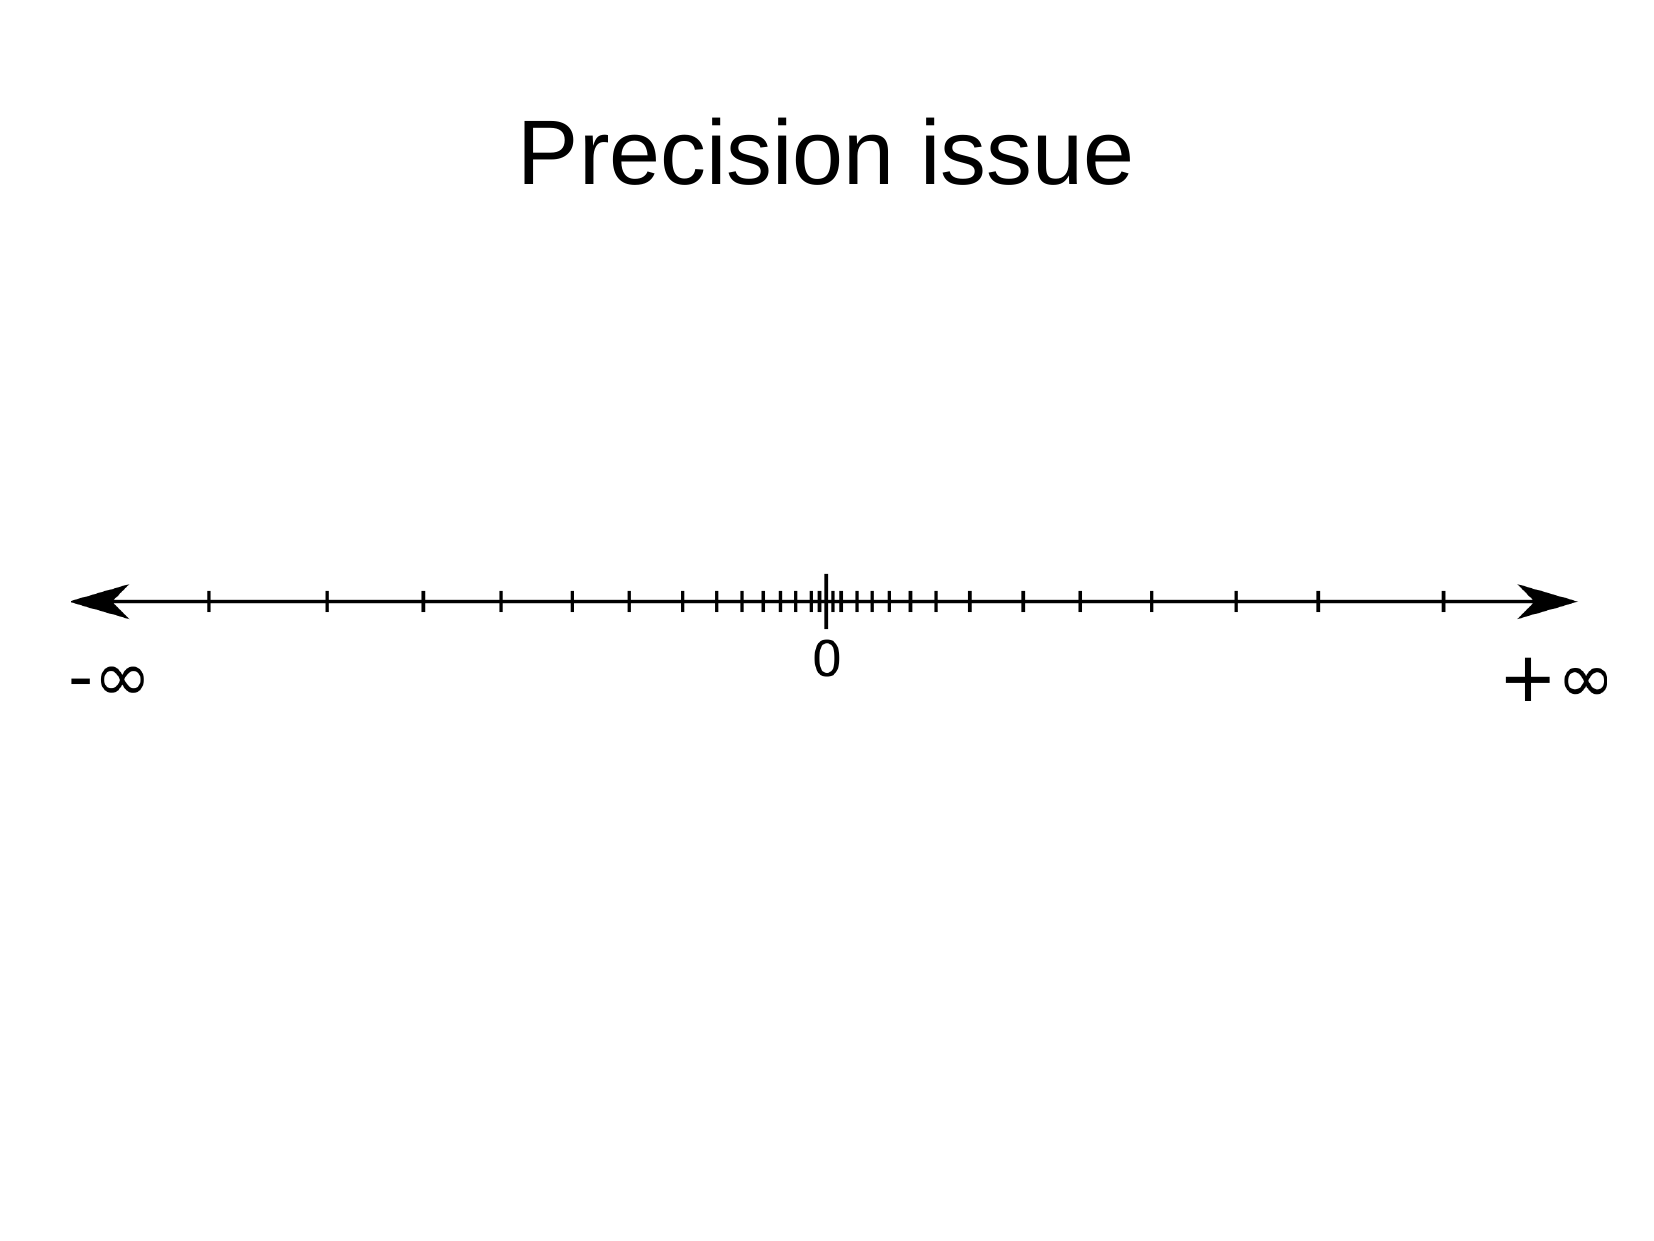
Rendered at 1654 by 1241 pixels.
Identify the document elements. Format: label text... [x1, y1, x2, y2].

picture [71, 572, 1607, 702]
title Precision issue [82, 49, 1571, 257]
